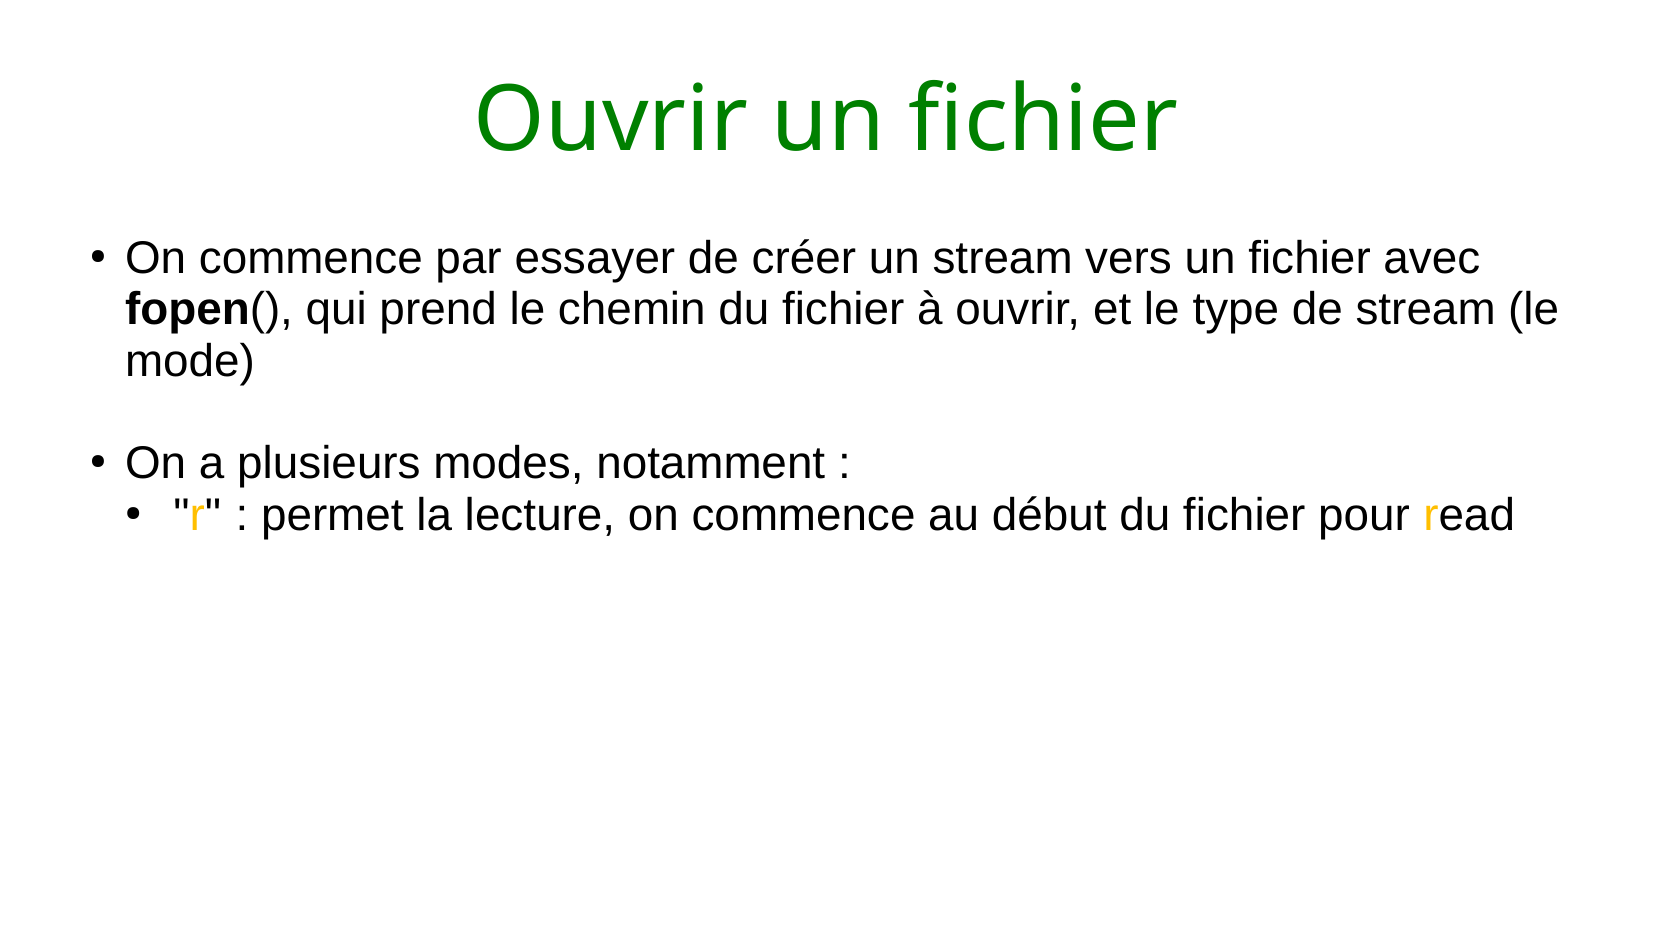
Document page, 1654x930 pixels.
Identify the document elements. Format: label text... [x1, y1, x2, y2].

title Ouvrir un fichier [82, 37, 1571, 193]
text_box On commence par essayer de créer un stream vers un fichier avec fopen(), qui prend le chemin du fichier à ouvrir, et le type de stream (le mode) On a plusieurs modes, notamment : "r" : permet la lecture, on commence au début du fichier pour read [74, 224, 1612, 863]
